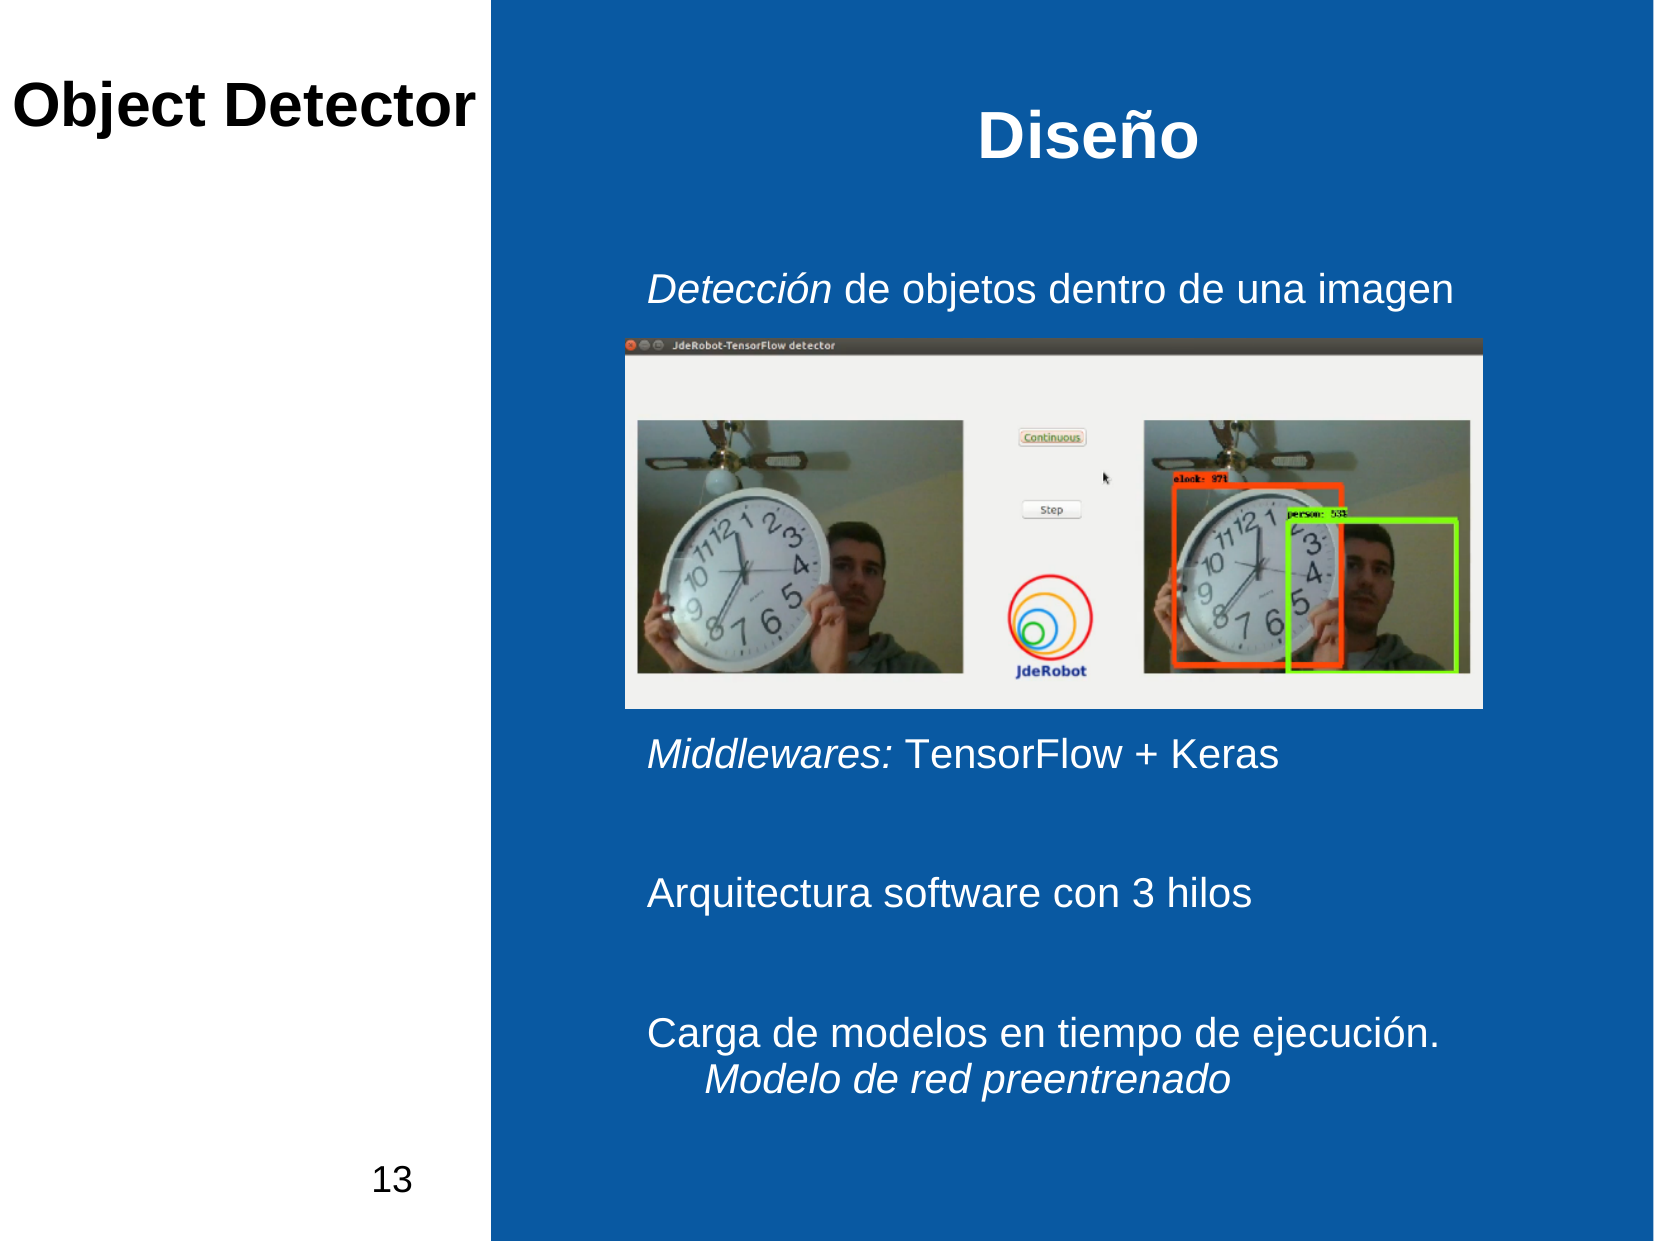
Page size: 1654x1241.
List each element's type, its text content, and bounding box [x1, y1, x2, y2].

picture [491, 0, 1654, 1241]
title Diseño [731, 40, 1447, 231]
title Object Detector [0, 30, 505, 180]
list Detección de objetos dentro de una imagen Middlewares: TensorFlow + Keras Arquitectura software con 3 hilos Carga de modelos en tiempo de ejecución. Modelo de red preentrenado [590, 265, 1595, 1211]
